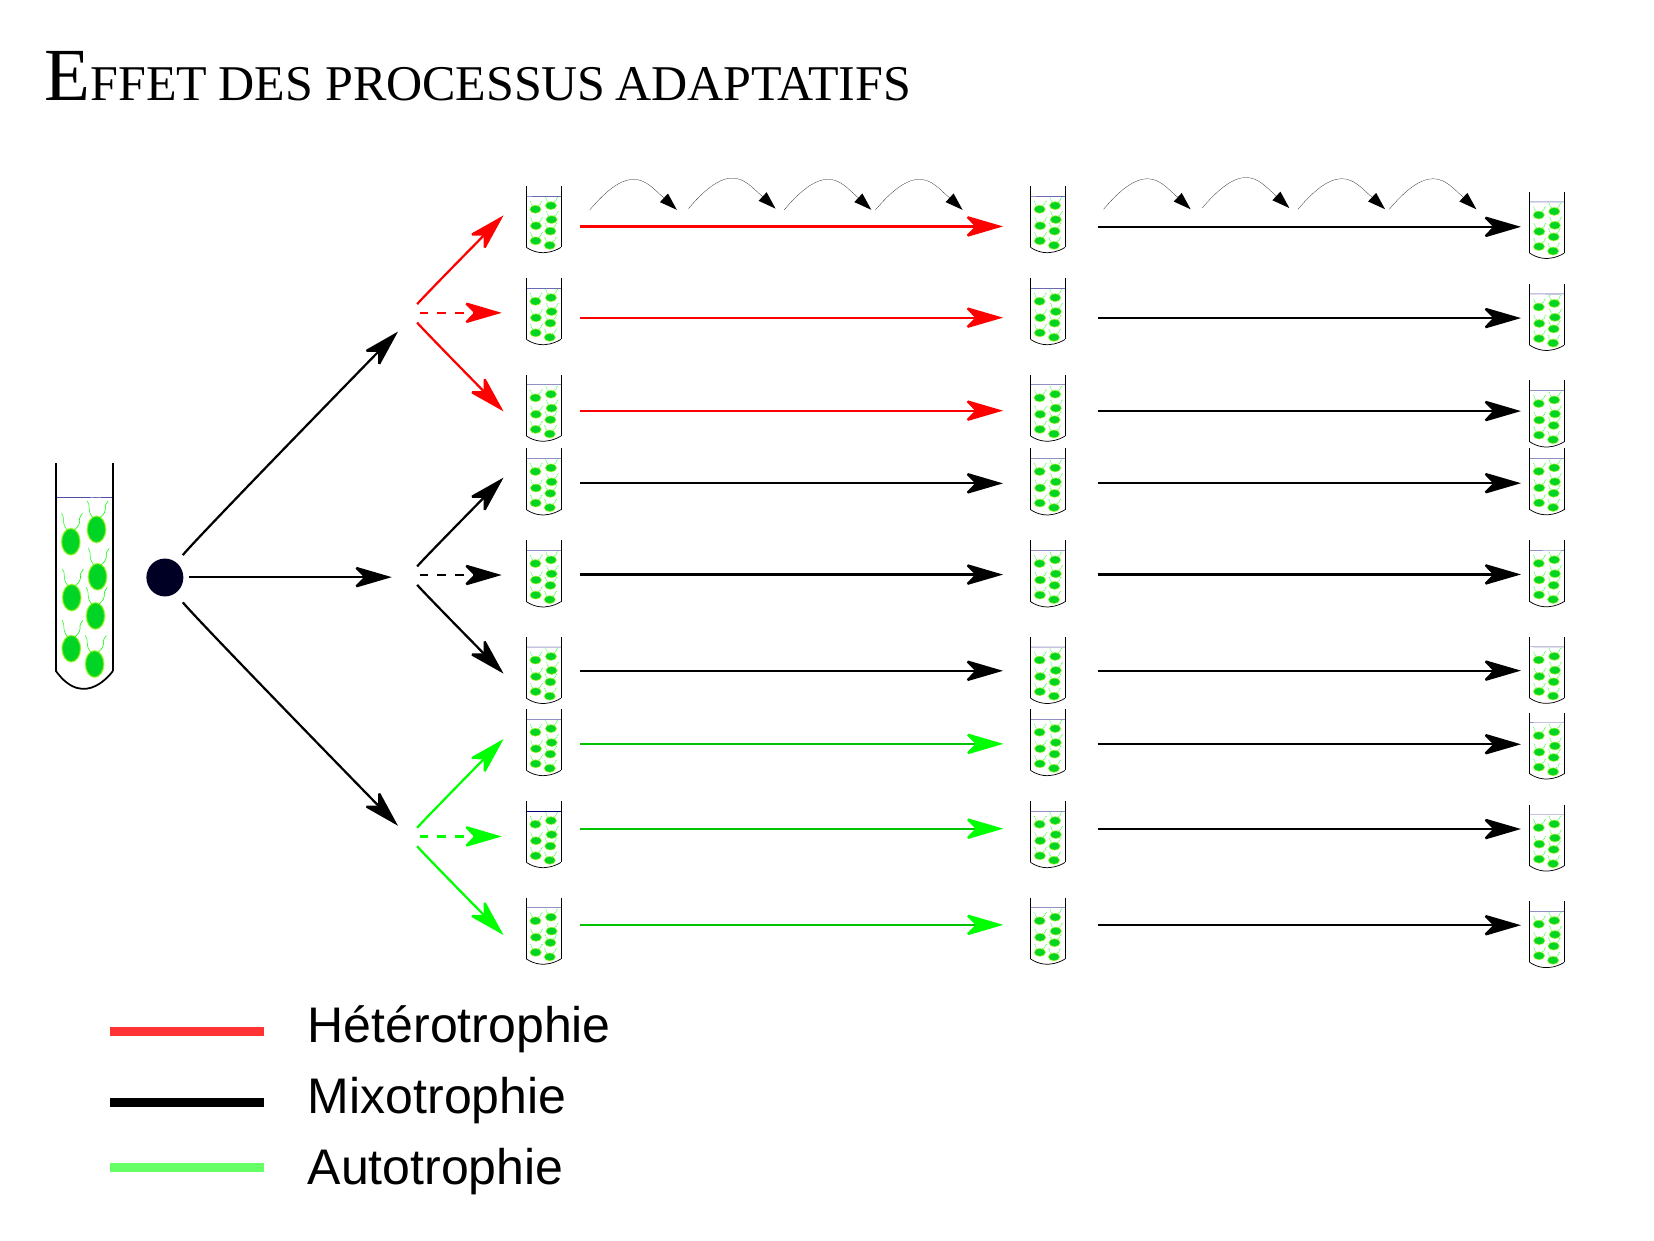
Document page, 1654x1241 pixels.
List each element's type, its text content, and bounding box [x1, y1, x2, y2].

text_box EFFET DES PROCESSUS ADAPTATIFS [30, 26, 926, 125]
text_box Hétérotrophie [293, 989, 626, 1062]
text_box Autotrophie [293, 1131, 579, 1203]
text_box Mixotrophie [293, 1060, 582, 1132]
picture [17, 185, 1613, 1020]
